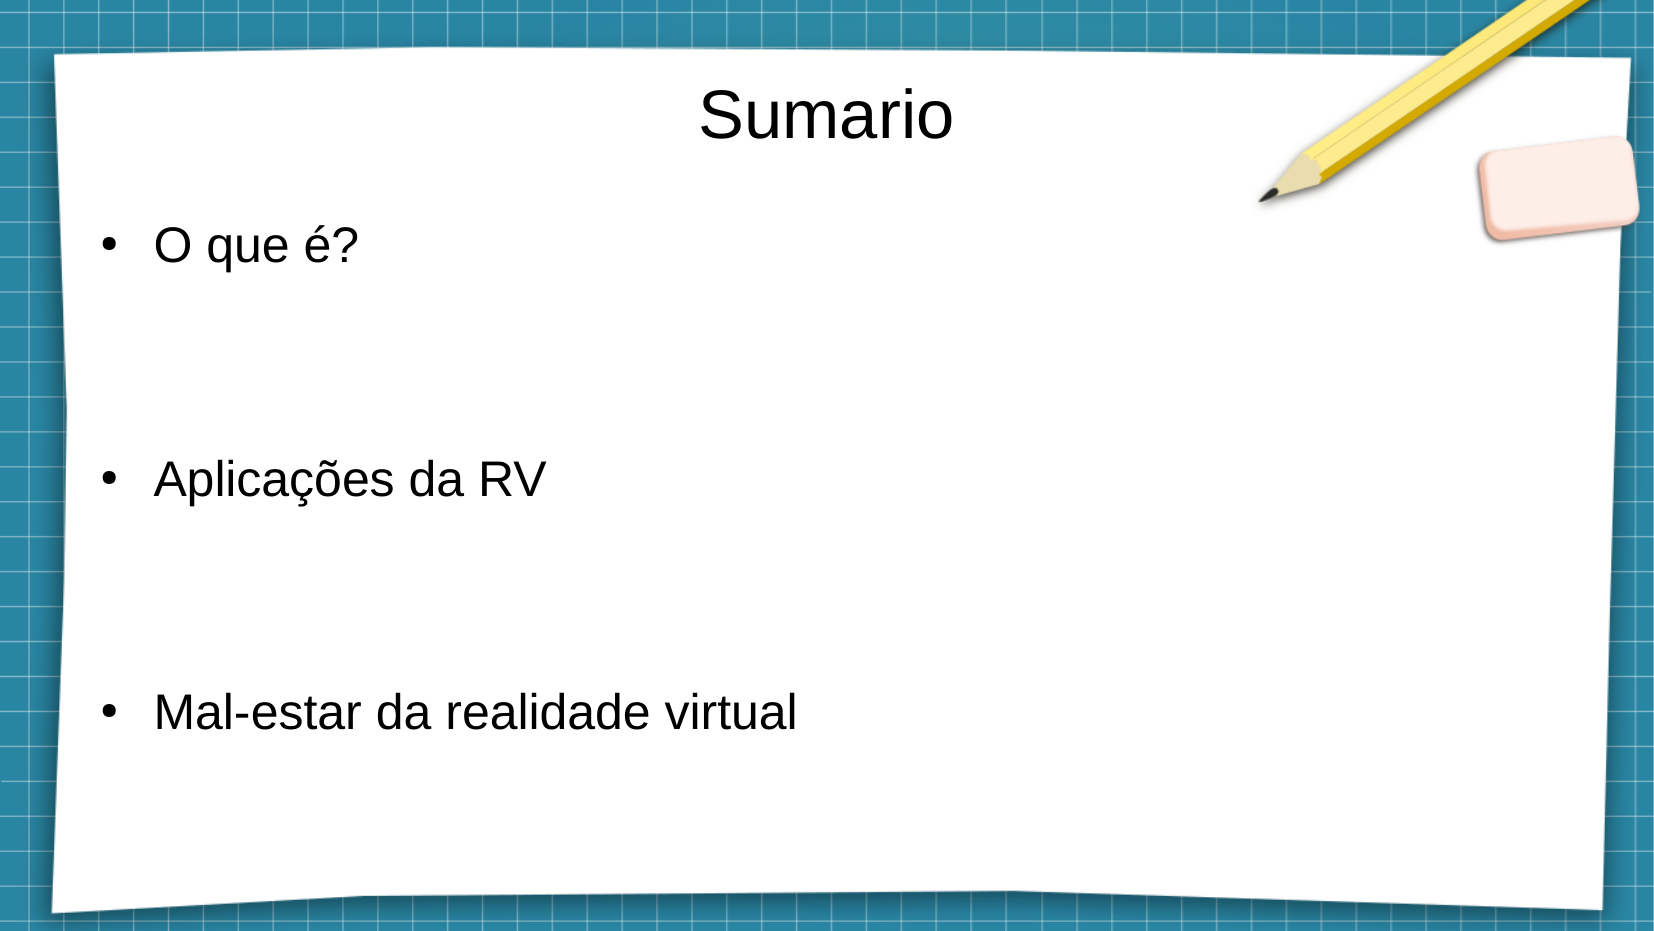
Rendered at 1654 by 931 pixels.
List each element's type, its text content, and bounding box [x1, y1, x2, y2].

title Sumario [82, 37, 1571, 193]
list O que é? Aplicações da RV Mal-estar da realidade virtual [82, 217, 1571, 758]
picture [0, 0, 1654, 931]
